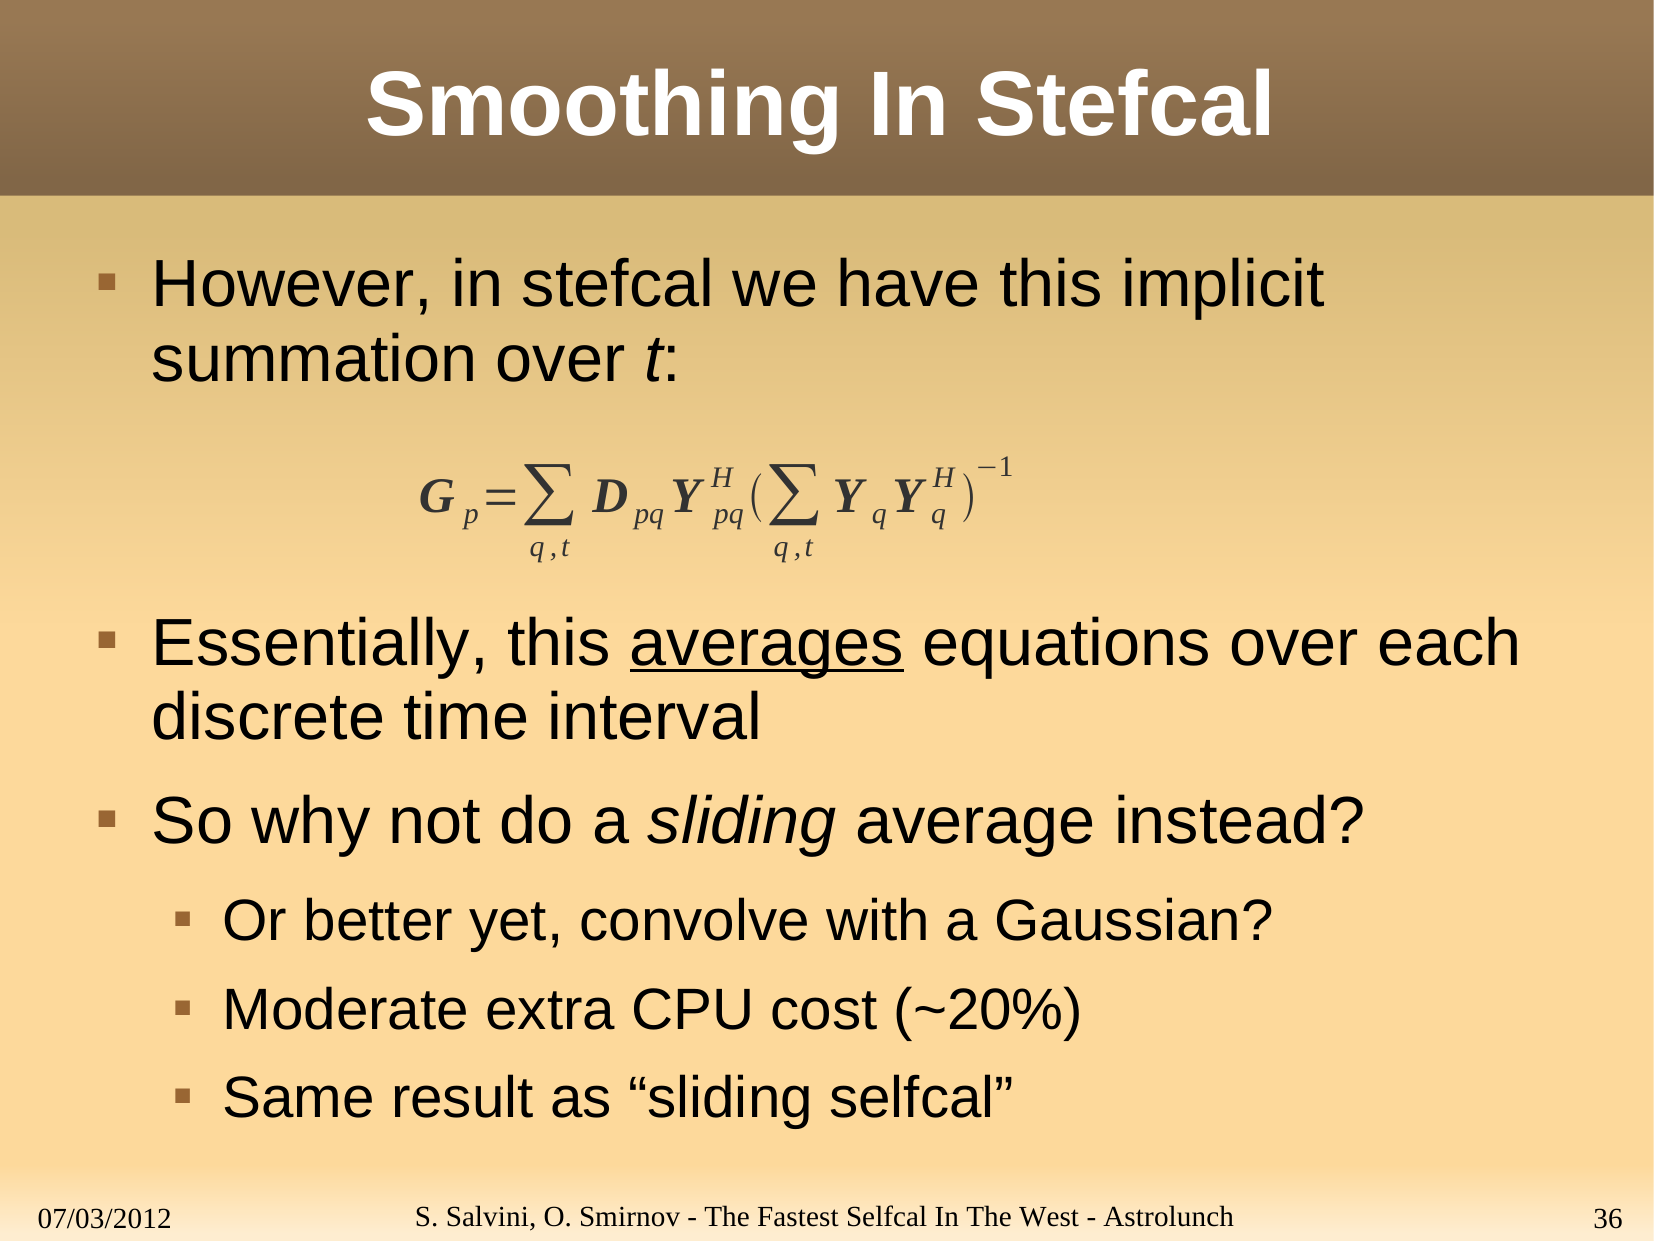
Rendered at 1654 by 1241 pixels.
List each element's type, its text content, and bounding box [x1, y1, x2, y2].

list However, in stefcal we have this implicit summation over t: Essentially, this averages equations over each discrete time interval So why not do a sliding average instead? Or better yet, convolve with a Gaussian? Moderate extra CPU cost (~20%) Same result as “sliding selfcal” [80, 246, 1570, 1131]
chart [412, 449, 1019, 563]
picture [0, 0, 1654, 1241]
title Smoothing In Stefcal [76, 7, 1565, 200]
